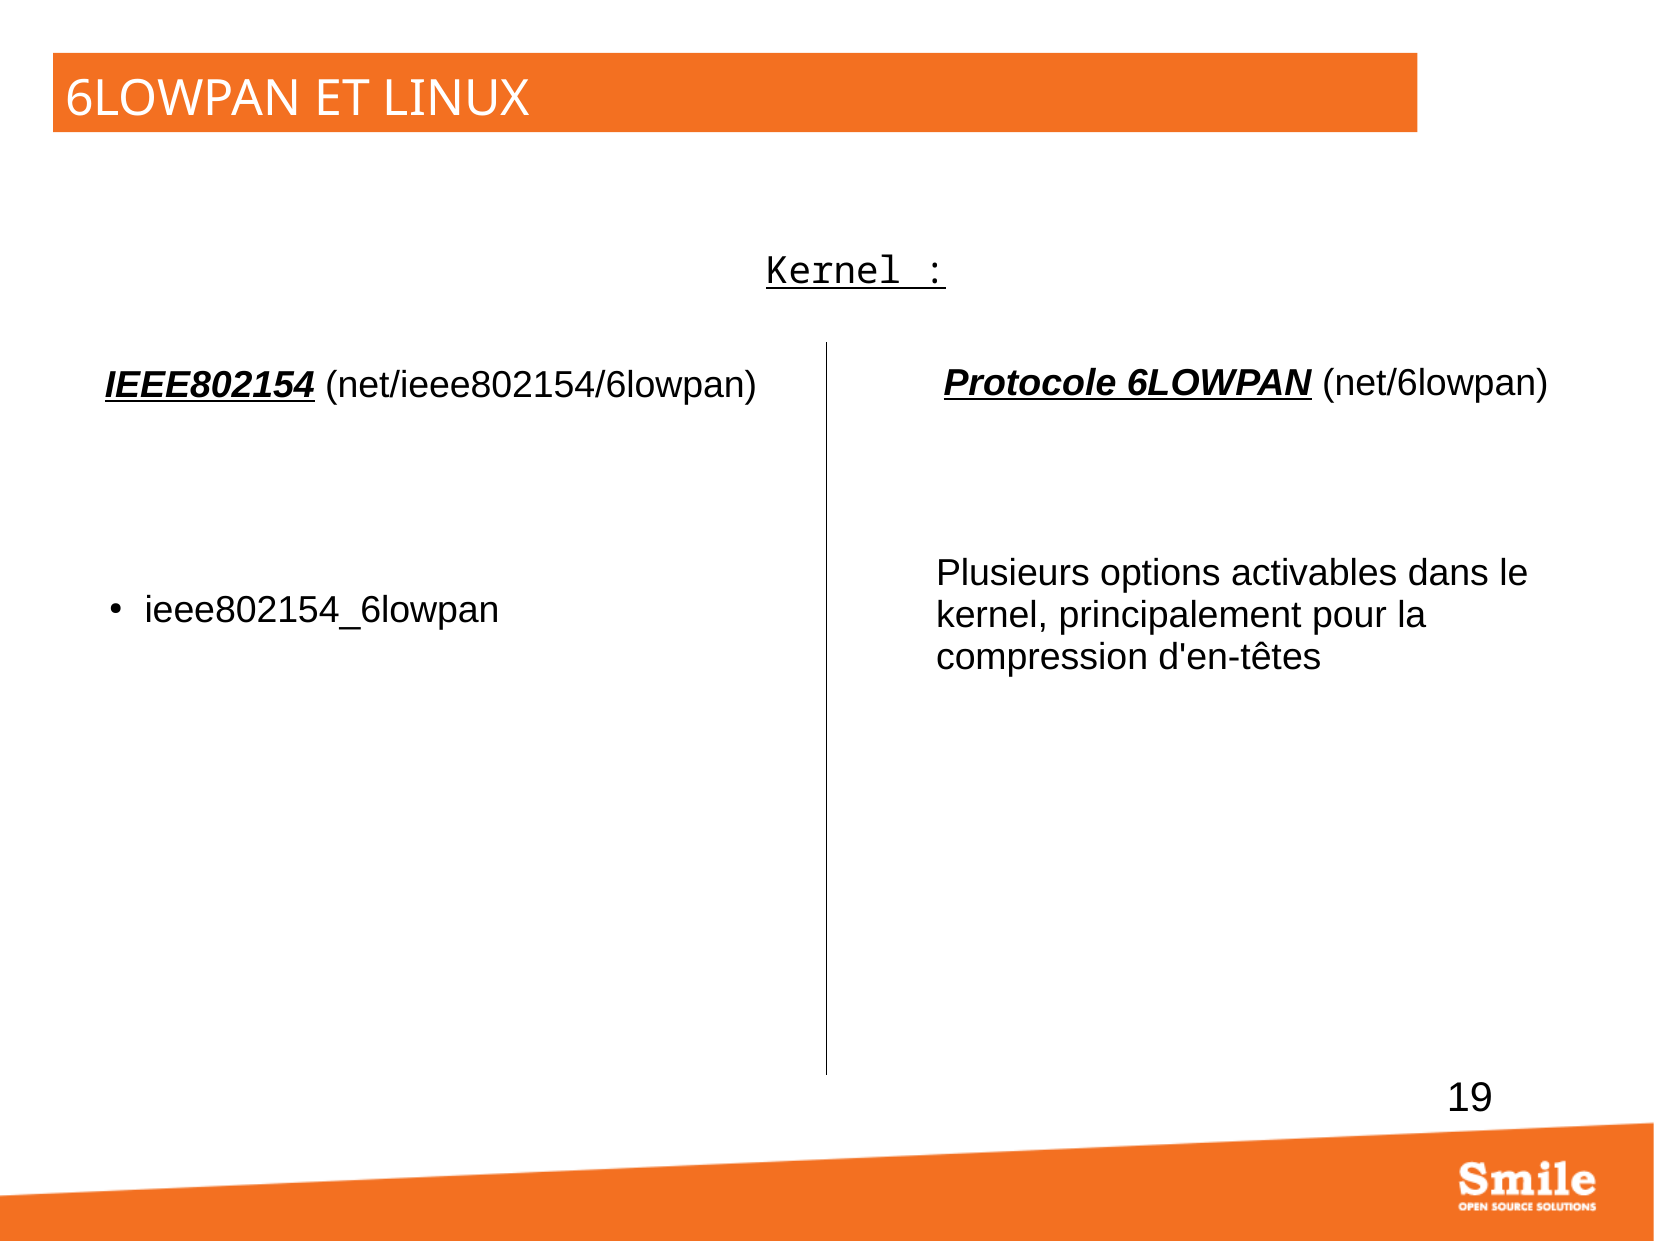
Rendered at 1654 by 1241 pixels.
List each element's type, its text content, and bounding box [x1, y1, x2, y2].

text_box [307, 236, 1371, 307]
text_box Plusieurs options activables dans le kernel, principalement pour la compression d'en-têtes [885, 544, 1583, 686]
text_box IEEE802154 (net/ieee802154/6lowpan) [59, 356, 804, 414]
title 6Lowpan et Linux [53, 52, 1418, 133]
text_box Kernel : [519, 236, 1193, 294]
text_box Protocole 6LOWPAN (net/6lowpan) [874, 354, 1619, 412]
picture [0, 0, 1654, 1241]
text_box ieee802154_6lowpan [94, 580, 815, 638]
